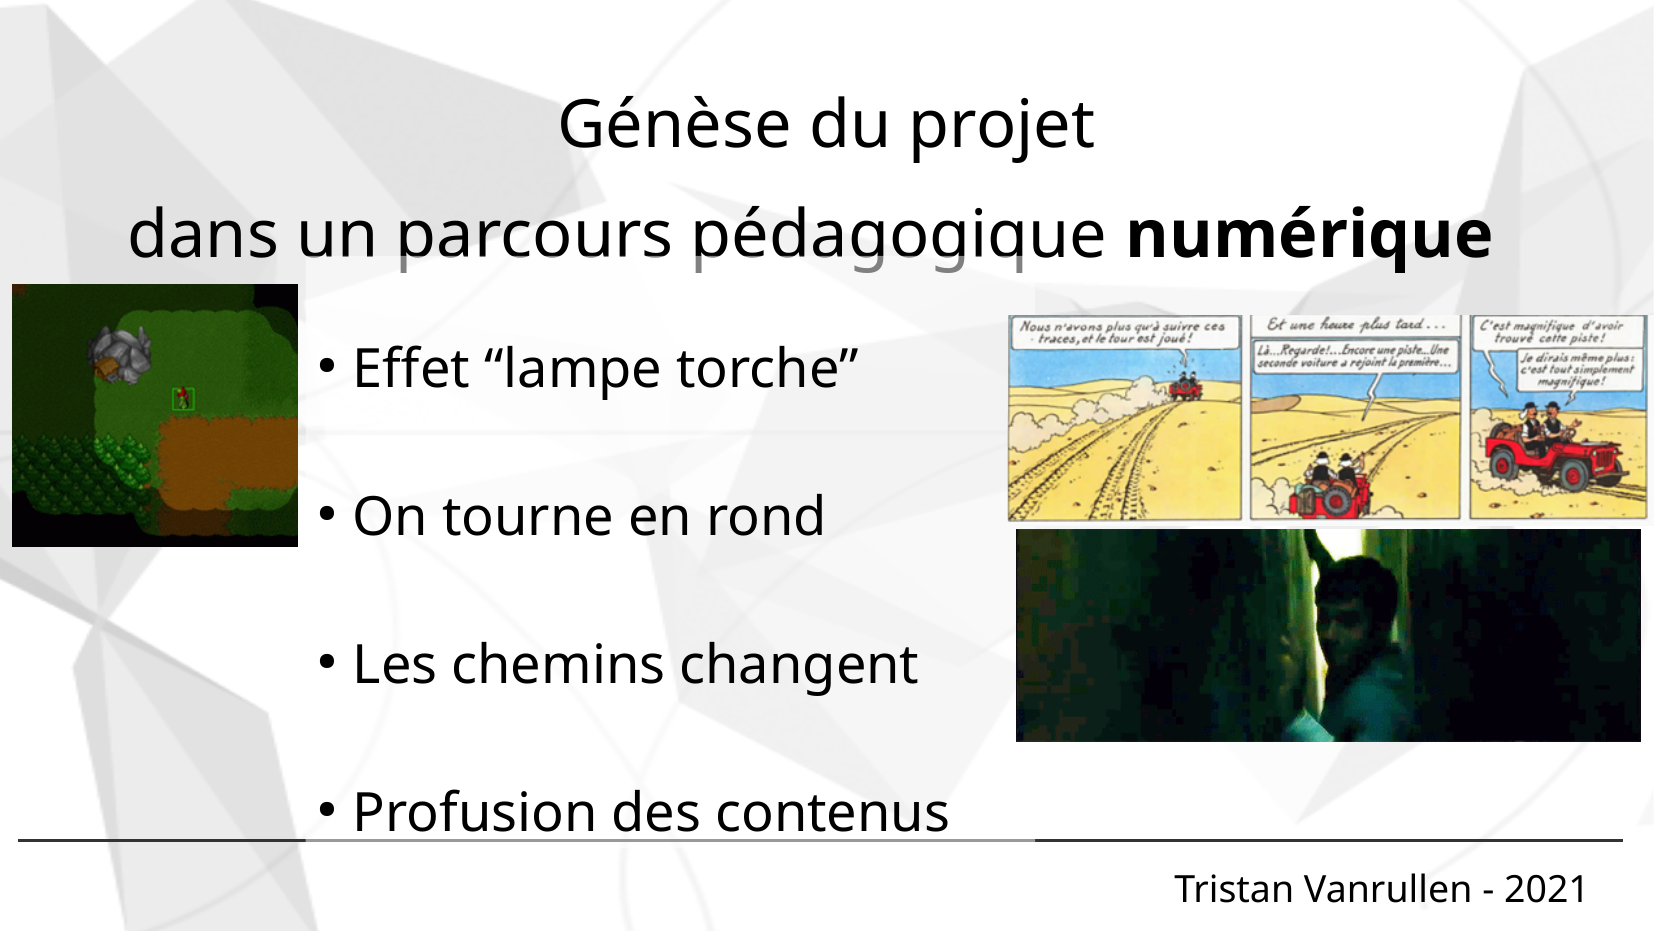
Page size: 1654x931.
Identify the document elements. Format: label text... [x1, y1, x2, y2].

picture [0, 0, 1654, 931]
text_box Effet “lampe torche” On tourne en rond Les chemins changent Profusion des contenus [305, 255, 1036, 691]
text_box dans un parcours pédagogique numérique [45, 178, 1577, 327]
title Génèse du projet [82, 35, 1571, 178]
text_box Tristan Vanrullen - 2021 [30, 855, 1606, 916]
